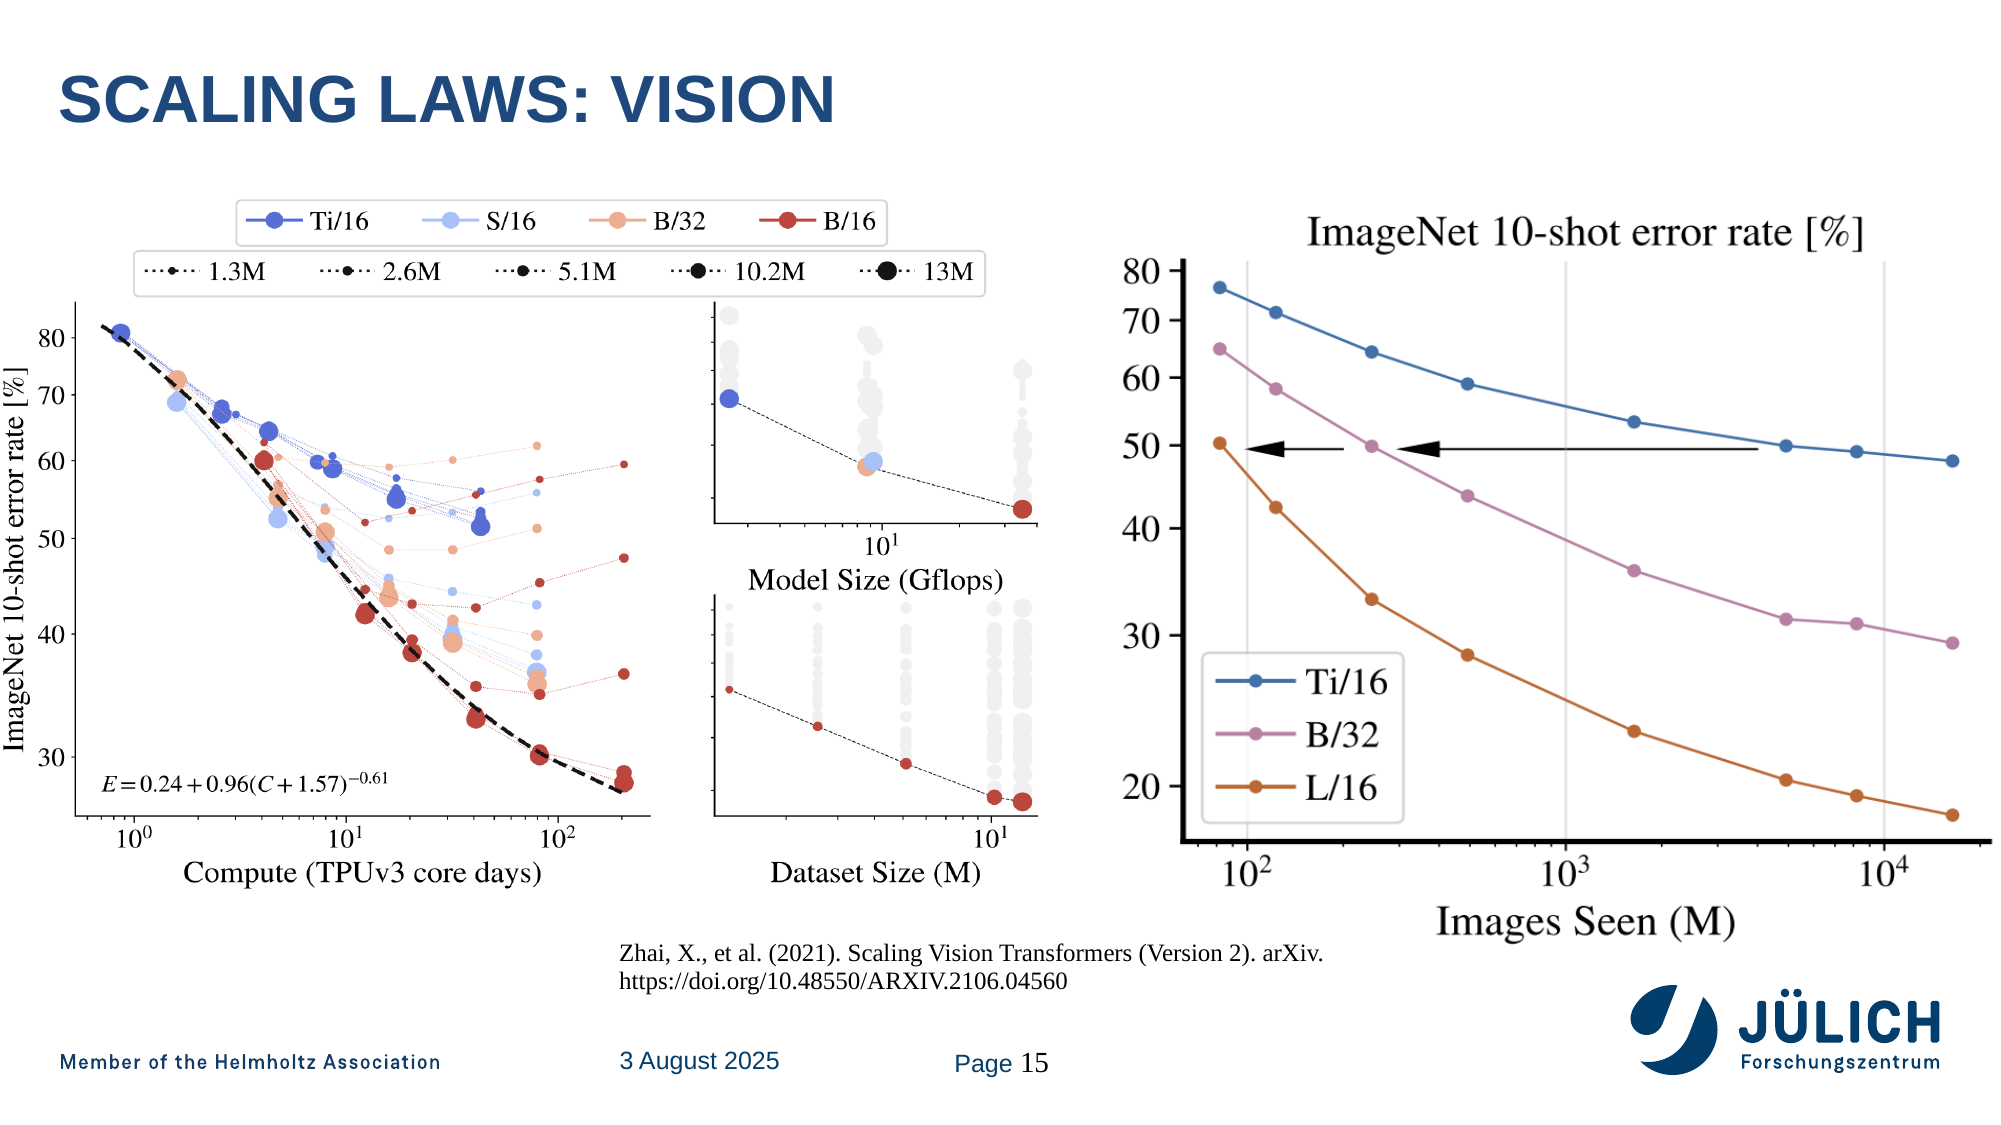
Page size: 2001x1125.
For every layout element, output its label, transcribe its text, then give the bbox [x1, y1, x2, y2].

text_box Zhai, X., et al. (2021). Scaling Vision Transformers (Version 2). arXiv. https://doi.org/10.48550/ARXIV.2106.04560 [604, 931, 1788, 1007]
slide_number Page [954, 1047, 1073, 1084]
picture [3, 174, 1044, 895]
text_box 3 August 2025 [619, 1047, 911, 1084]
picture [1072, 187, 2001, 953]
title Scaling laws: vision [59, 53, 1938, 238]
